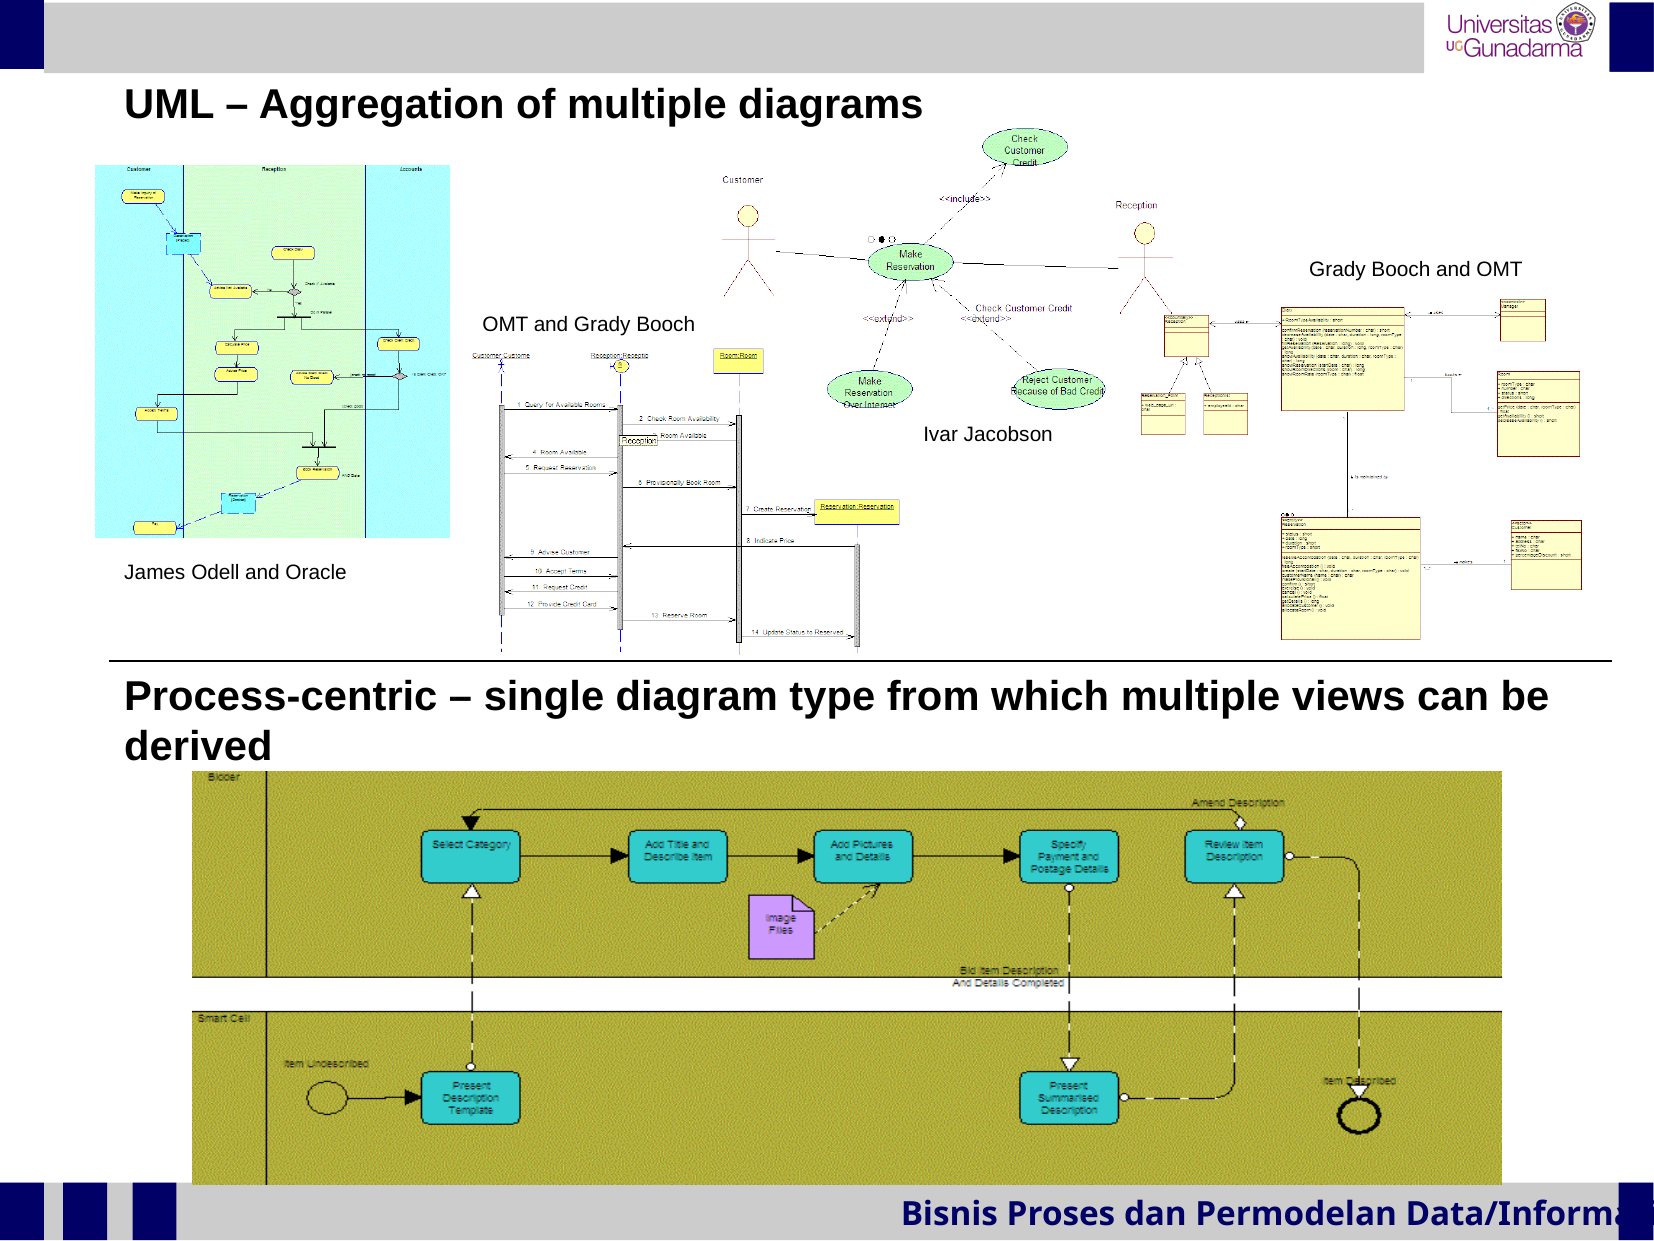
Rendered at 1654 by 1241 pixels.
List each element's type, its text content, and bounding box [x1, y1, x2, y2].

text_box Ivar Jacobson [908, 413, 1088, 454]
picture [467, 123, 1586, 658]
picture [1437, 2, 1610, 62]
text_box James Odell and Oracle [109, 550, 399, 592]
text_box OMT and Grady Booch [467, 302, 744, 344]
picture [192, 771, 1502, 1185]
text_box Grady Booch and OMT [1294, 247, 1571, 289]
text_box Process-centric – single diagram type from which multiple views can be derived [109, 661, 1584, 777]
text_box UML – Aggregation of multiple diagrams [109, 68, 1171, 135]
picture [95, 165, 450, 538]
